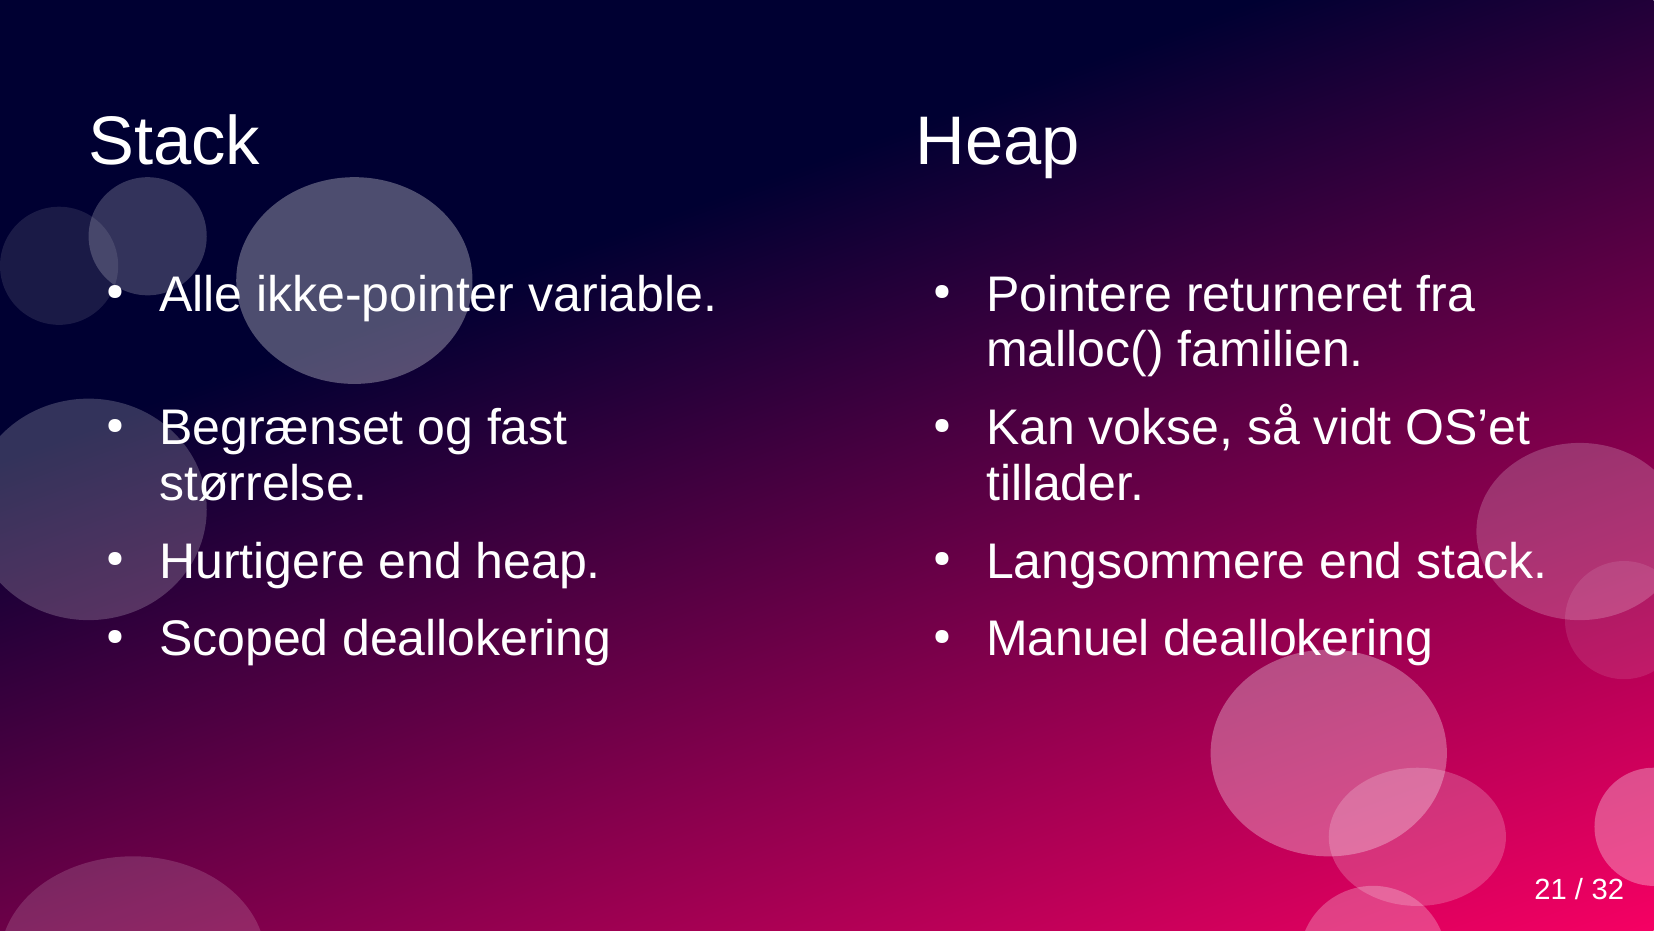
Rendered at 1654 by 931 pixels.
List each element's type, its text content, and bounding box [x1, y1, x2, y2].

title Heap [915, 59, 1565, 222]
list Pointere returneret fra malloc() familien. Kan vokse, så vidt OS’et tillader. Langsommere end stack. Manuel deallokering [915, 265, 1565, 783]
title Stack [88, 59, 739, 222]
list Alle ikke-pointer variable. Begrænset og fast størrelse. Hurtigere end heap. Scoped deallokering [88, 265, 739, 783]
